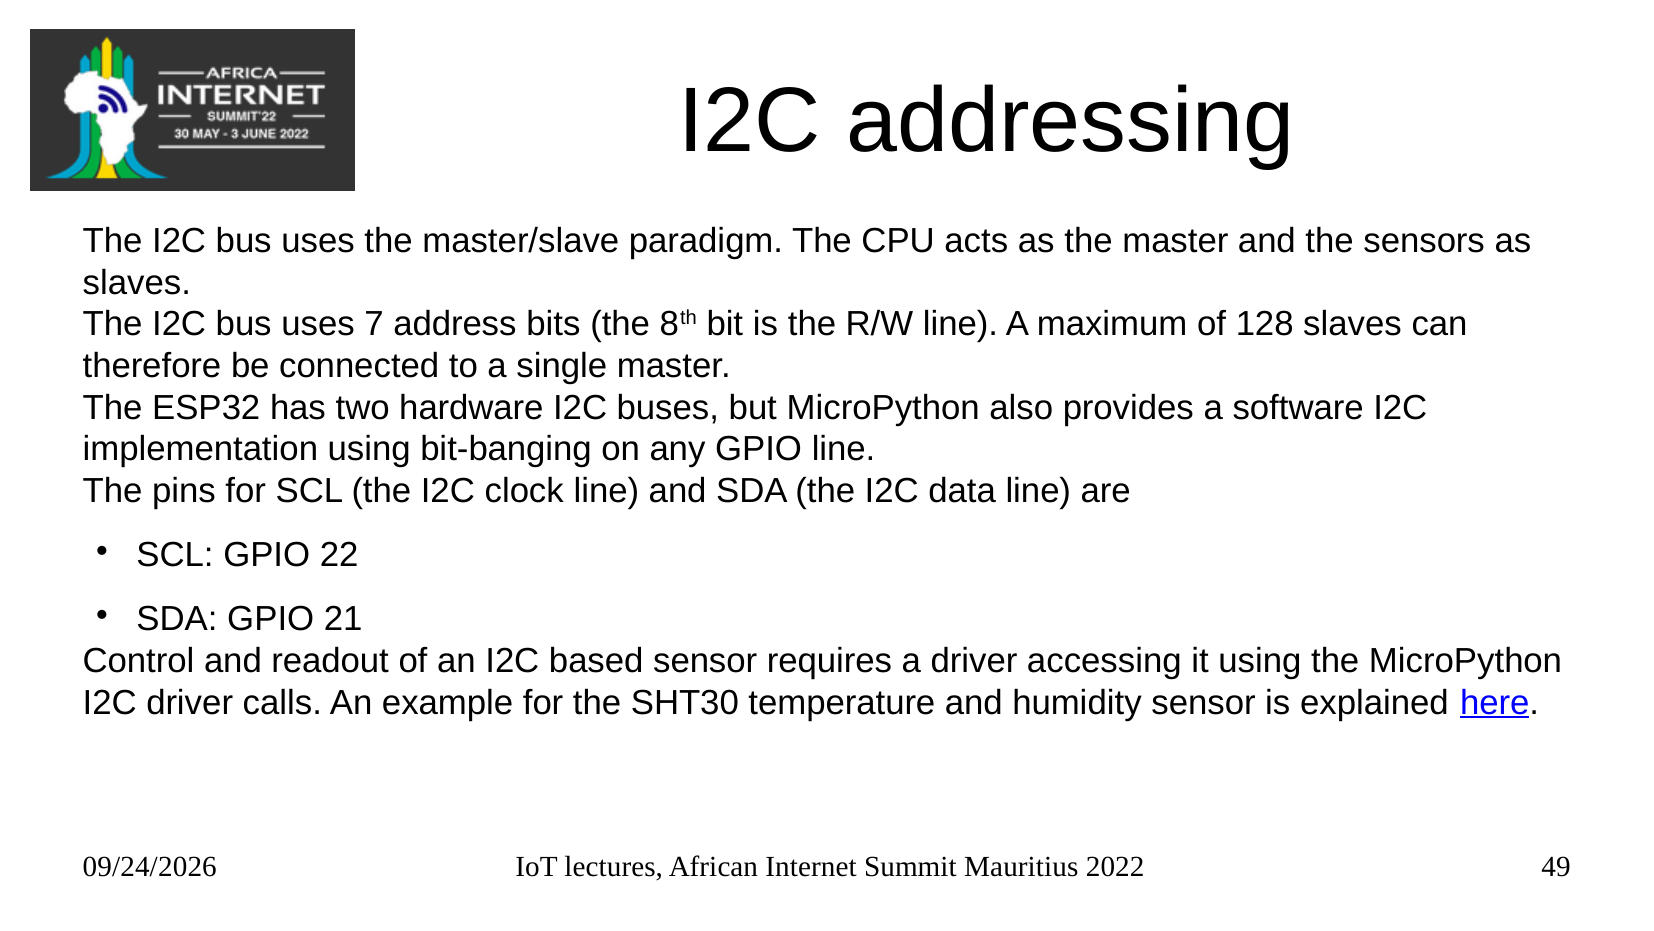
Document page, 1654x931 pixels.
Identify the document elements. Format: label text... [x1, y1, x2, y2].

picture [30, 29, 355, 191]
title I2C addressing [403, 37, 1571, 193]
list The I2C bus uses the master/slave paradigm. The CPU acts as the master and the sensors as slaves. The I2C bus uses 7 address bits (the 8th bit is the R/W line). A maximum of 128 slaves can therefore be connected to a single master. The ESP32 has two hardware I2C buses, but MicroPython also provides a software I2C implementation using bit-banging on any GPIO line. The pins for SCL (the I2C clock line) and SDA (the I2C data line) are SCL: GPIO 22 SDA: GPIO 21 Control and readout of an I2C based sensor requires a driver accessing it using the MicroPython I2C driver calls. An example for the SHT30 temperature and humidity sensor is explained here. [82, 217, 1571, 757]
